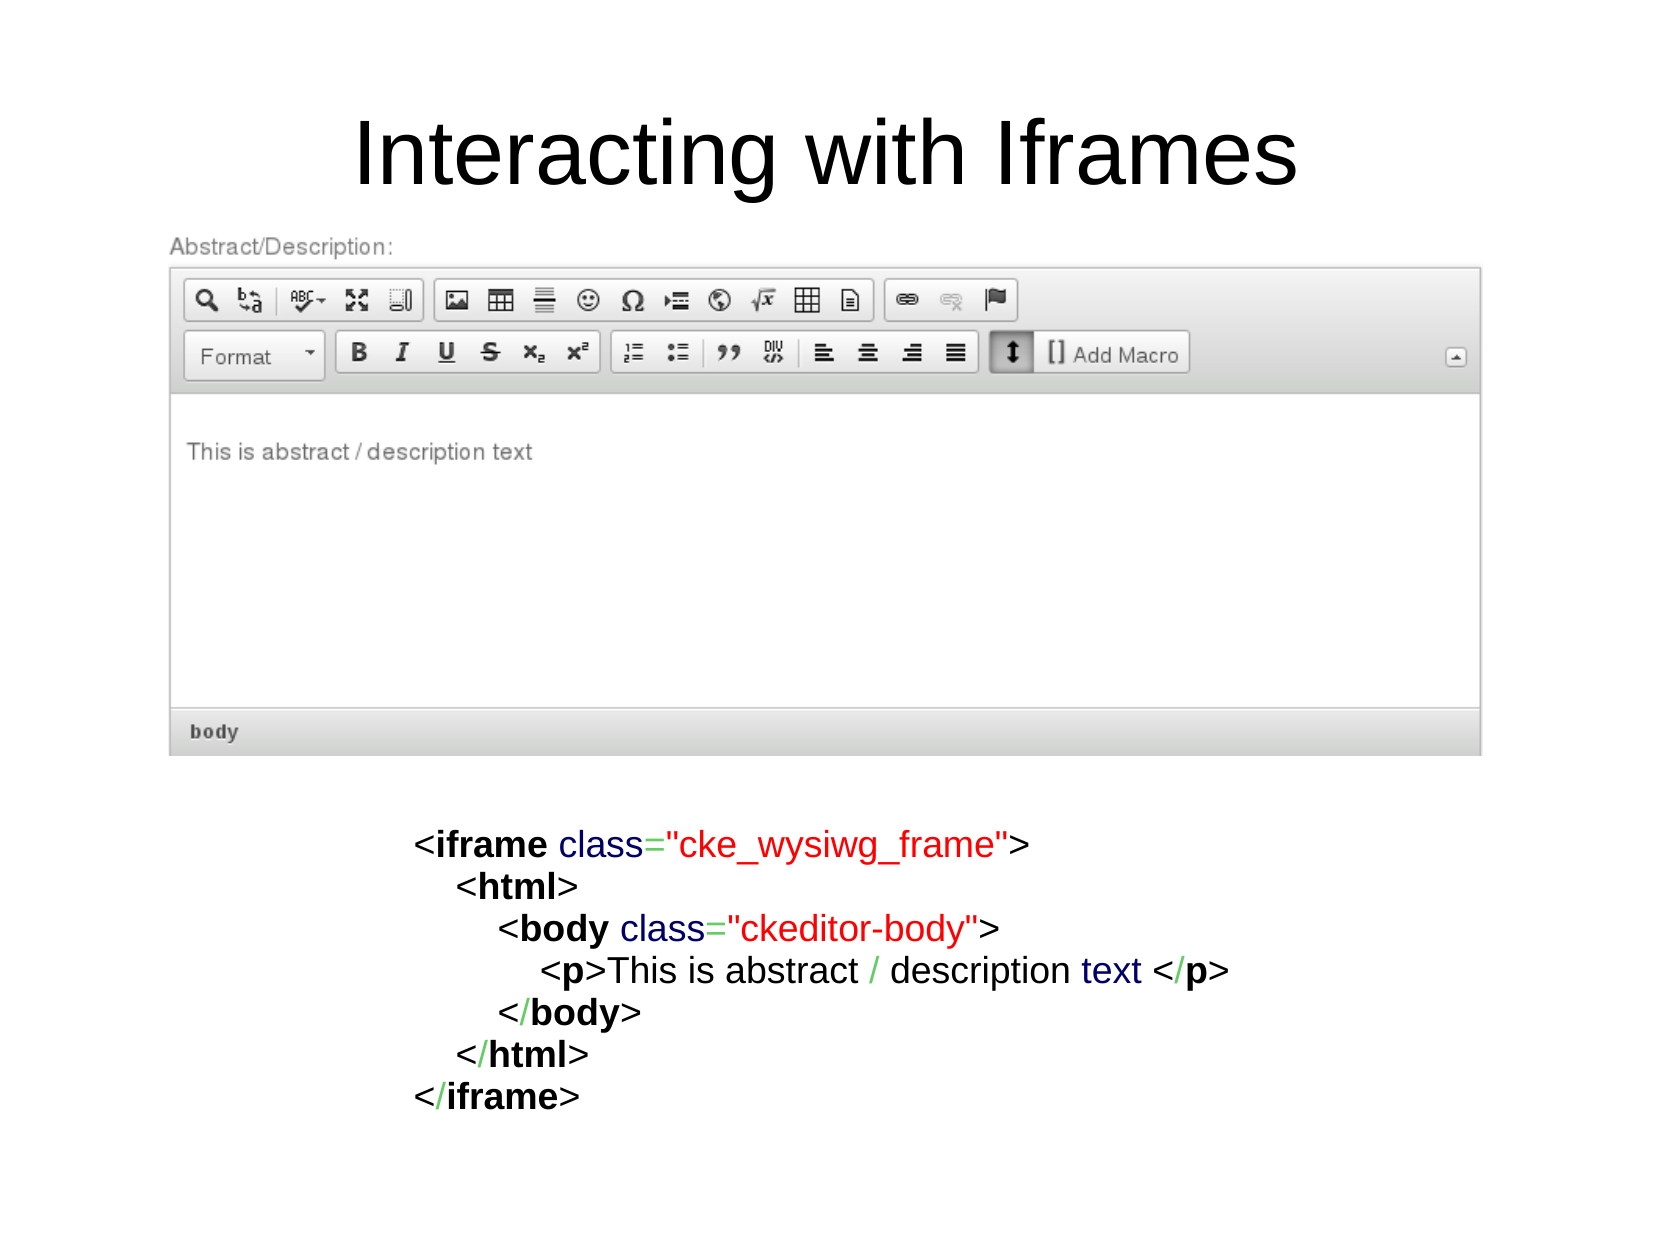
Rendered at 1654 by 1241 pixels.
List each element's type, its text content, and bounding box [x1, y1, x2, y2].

picture [168, 233, 1483, 756]
title Interacting with Iframes [82, 49, 1571, 257]
text_box <iframe class="cke_wysiwg_frame"> <html> <body class="ckeditor-body"> <p>This is abstract / description text </p> </body> </html> </iframe> [398, 816, 1245, 1126]
